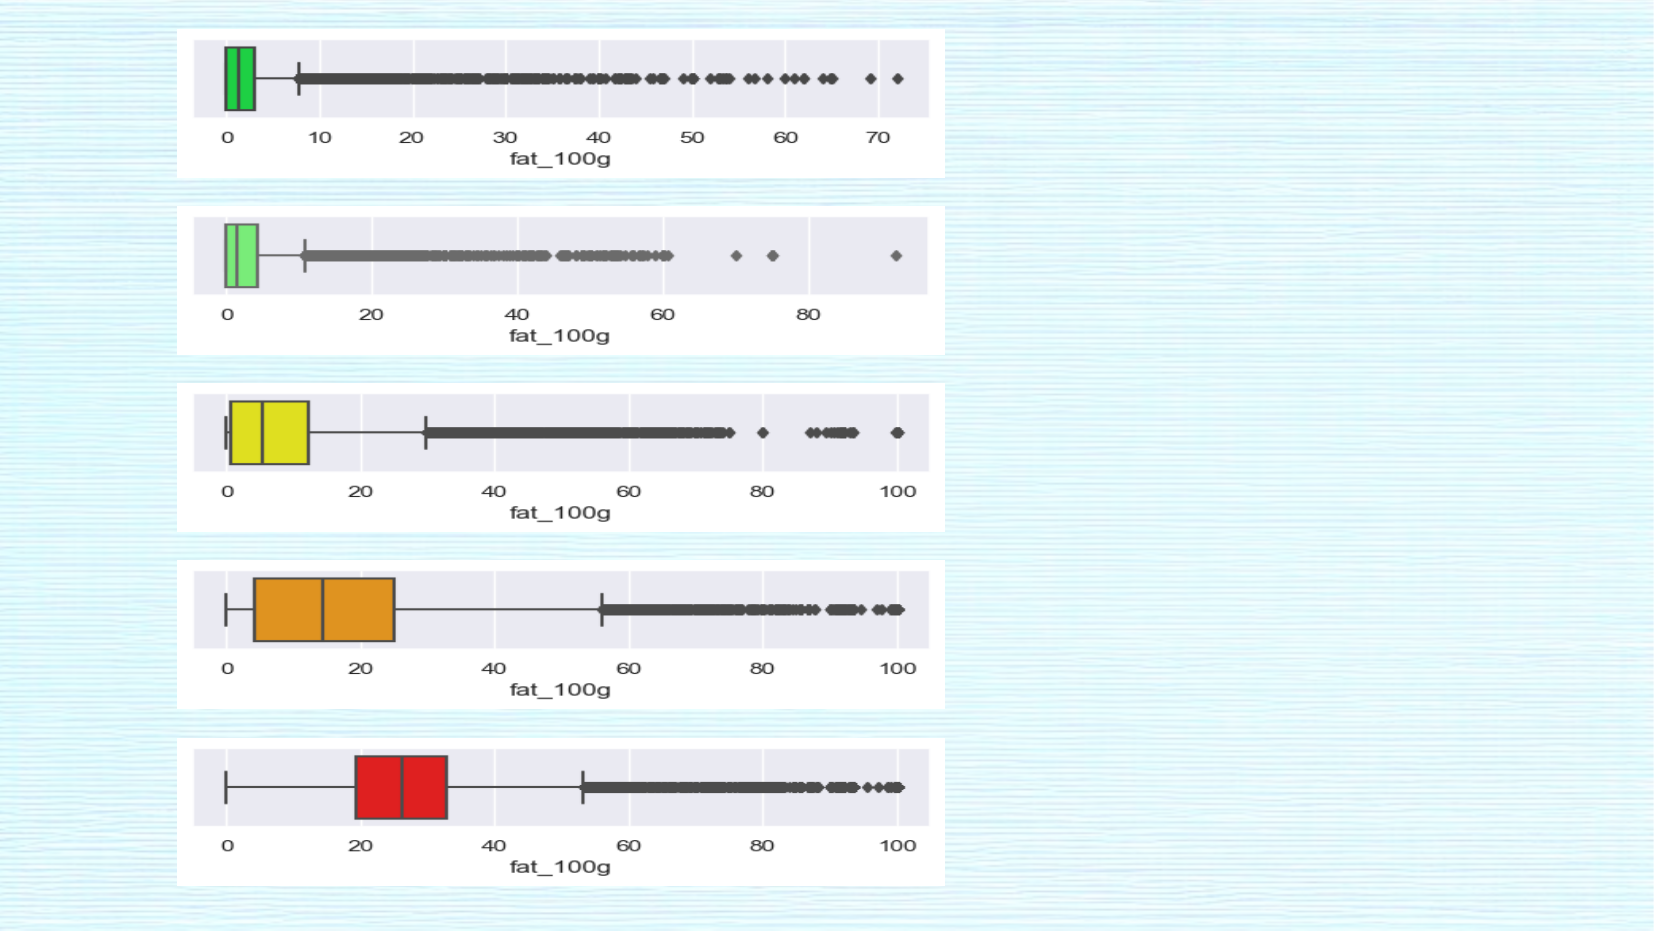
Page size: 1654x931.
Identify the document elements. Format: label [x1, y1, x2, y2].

picture [177, 29, 945, 178]
picture [177, 383, 945, 532]
picture [177, 206, 945, 355]
picture [177, 738, 945, 886]
picture [177, 560, 945, 709]
